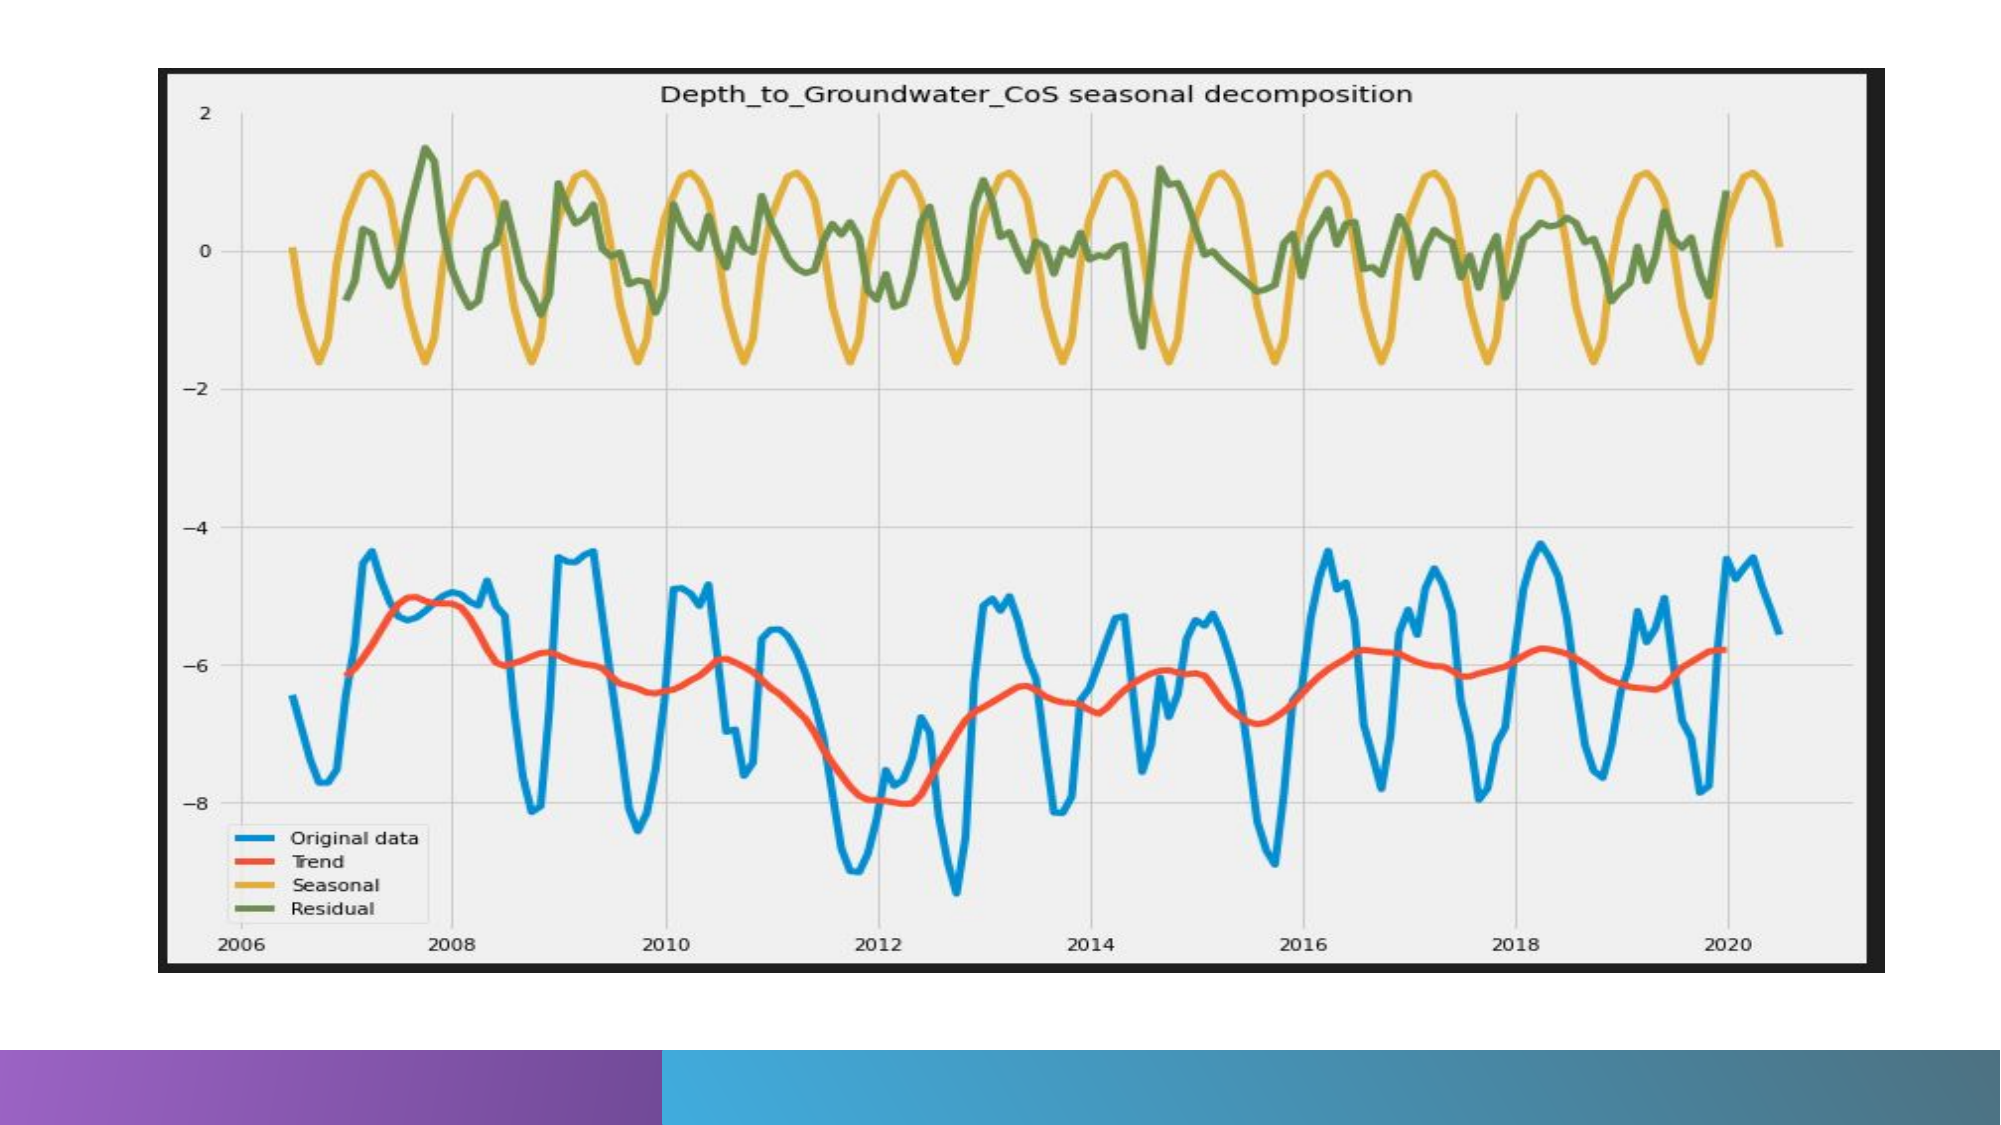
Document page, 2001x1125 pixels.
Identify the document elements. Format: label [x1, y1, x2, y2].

picture [158, 69, 1885, 973]
